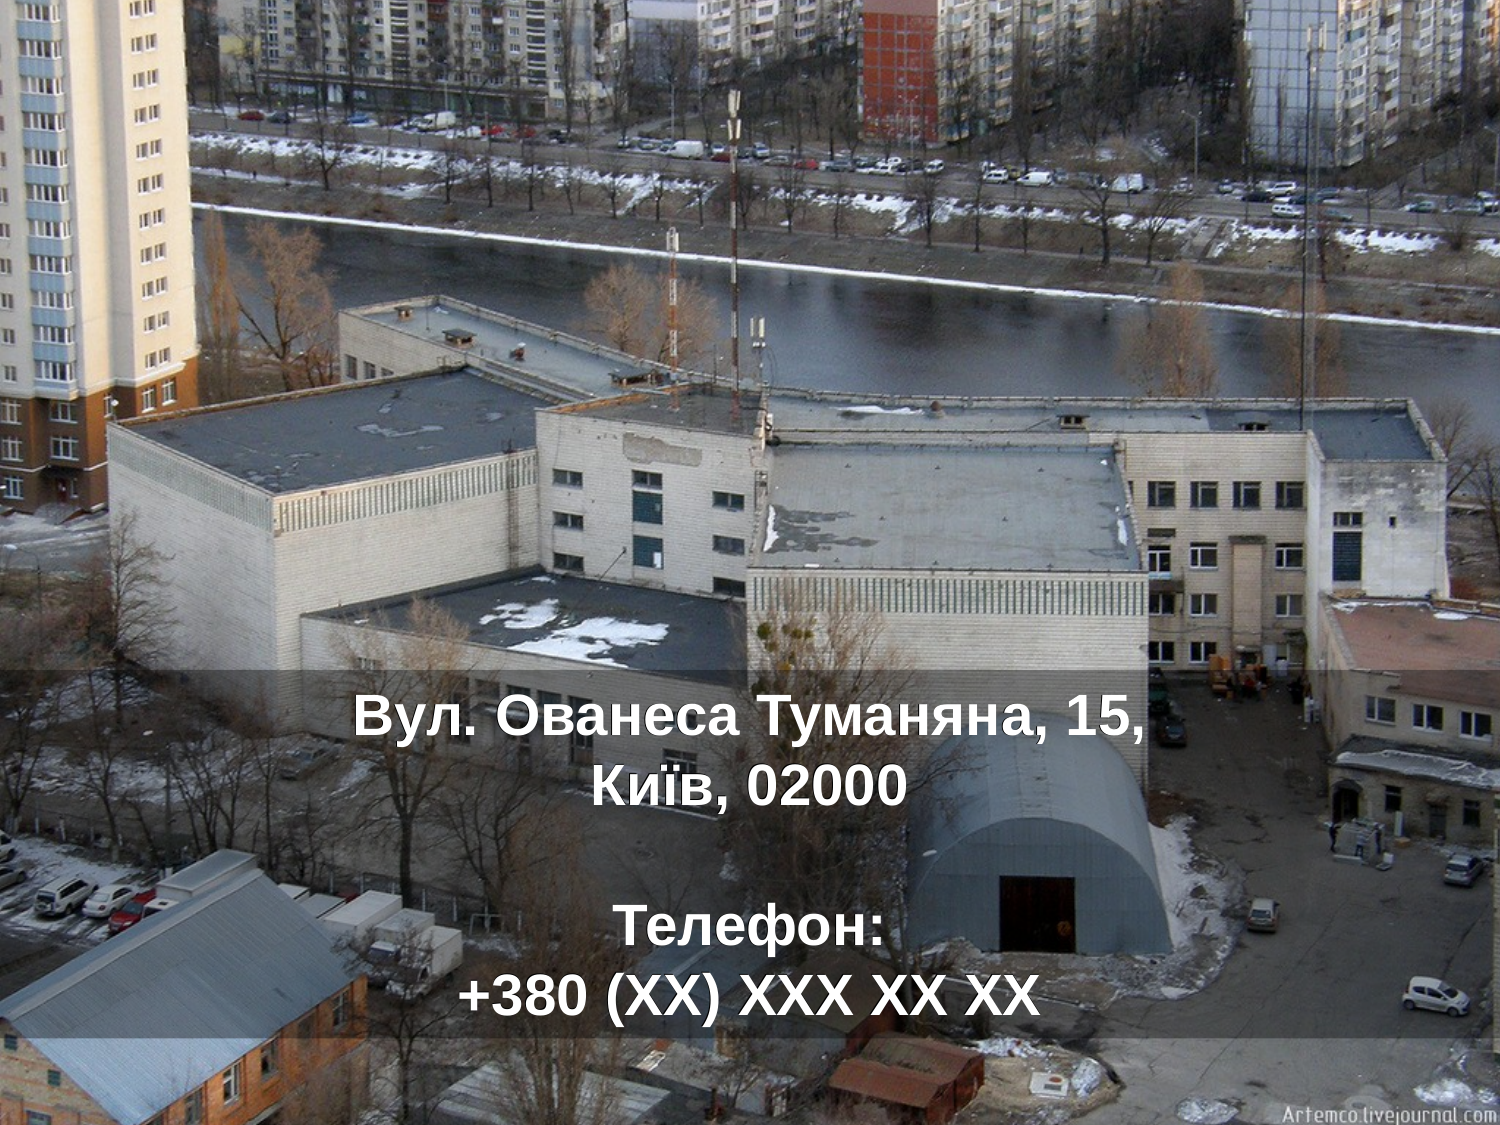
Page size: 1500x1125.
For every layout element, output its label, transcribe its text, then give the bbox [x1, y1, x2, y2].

picture [0, 0, 1500, 669]
text_box Вул. Ованеса Туманяна, 15, Київ, 02000 Телефон: +380 (ХХ) ХХХ ХХ ХХ [0, 669, 1500, 1039]
picture [0, 1039, 1500, 1125]
